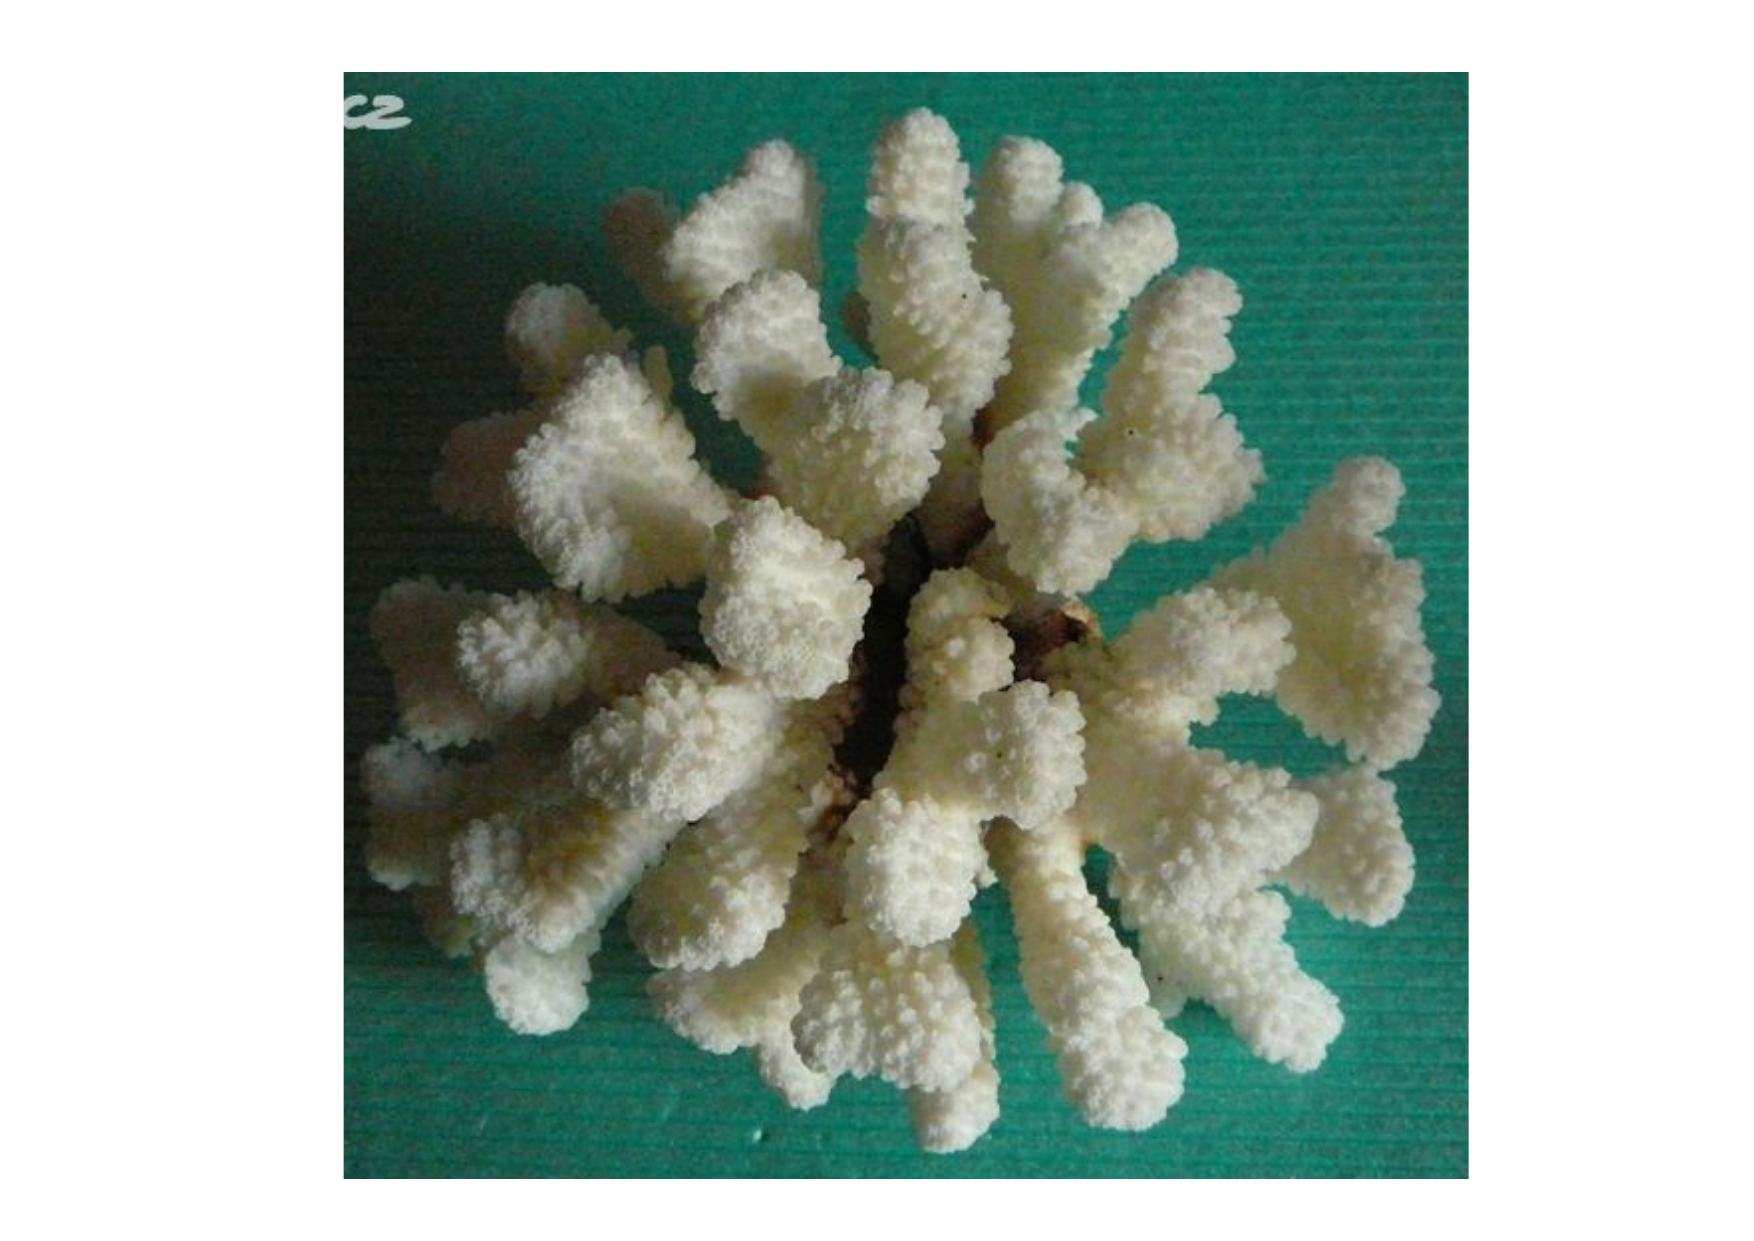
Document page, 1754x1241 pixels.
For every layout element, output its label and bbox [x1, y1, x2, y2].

picture [343, 72, 1469, 1179]
